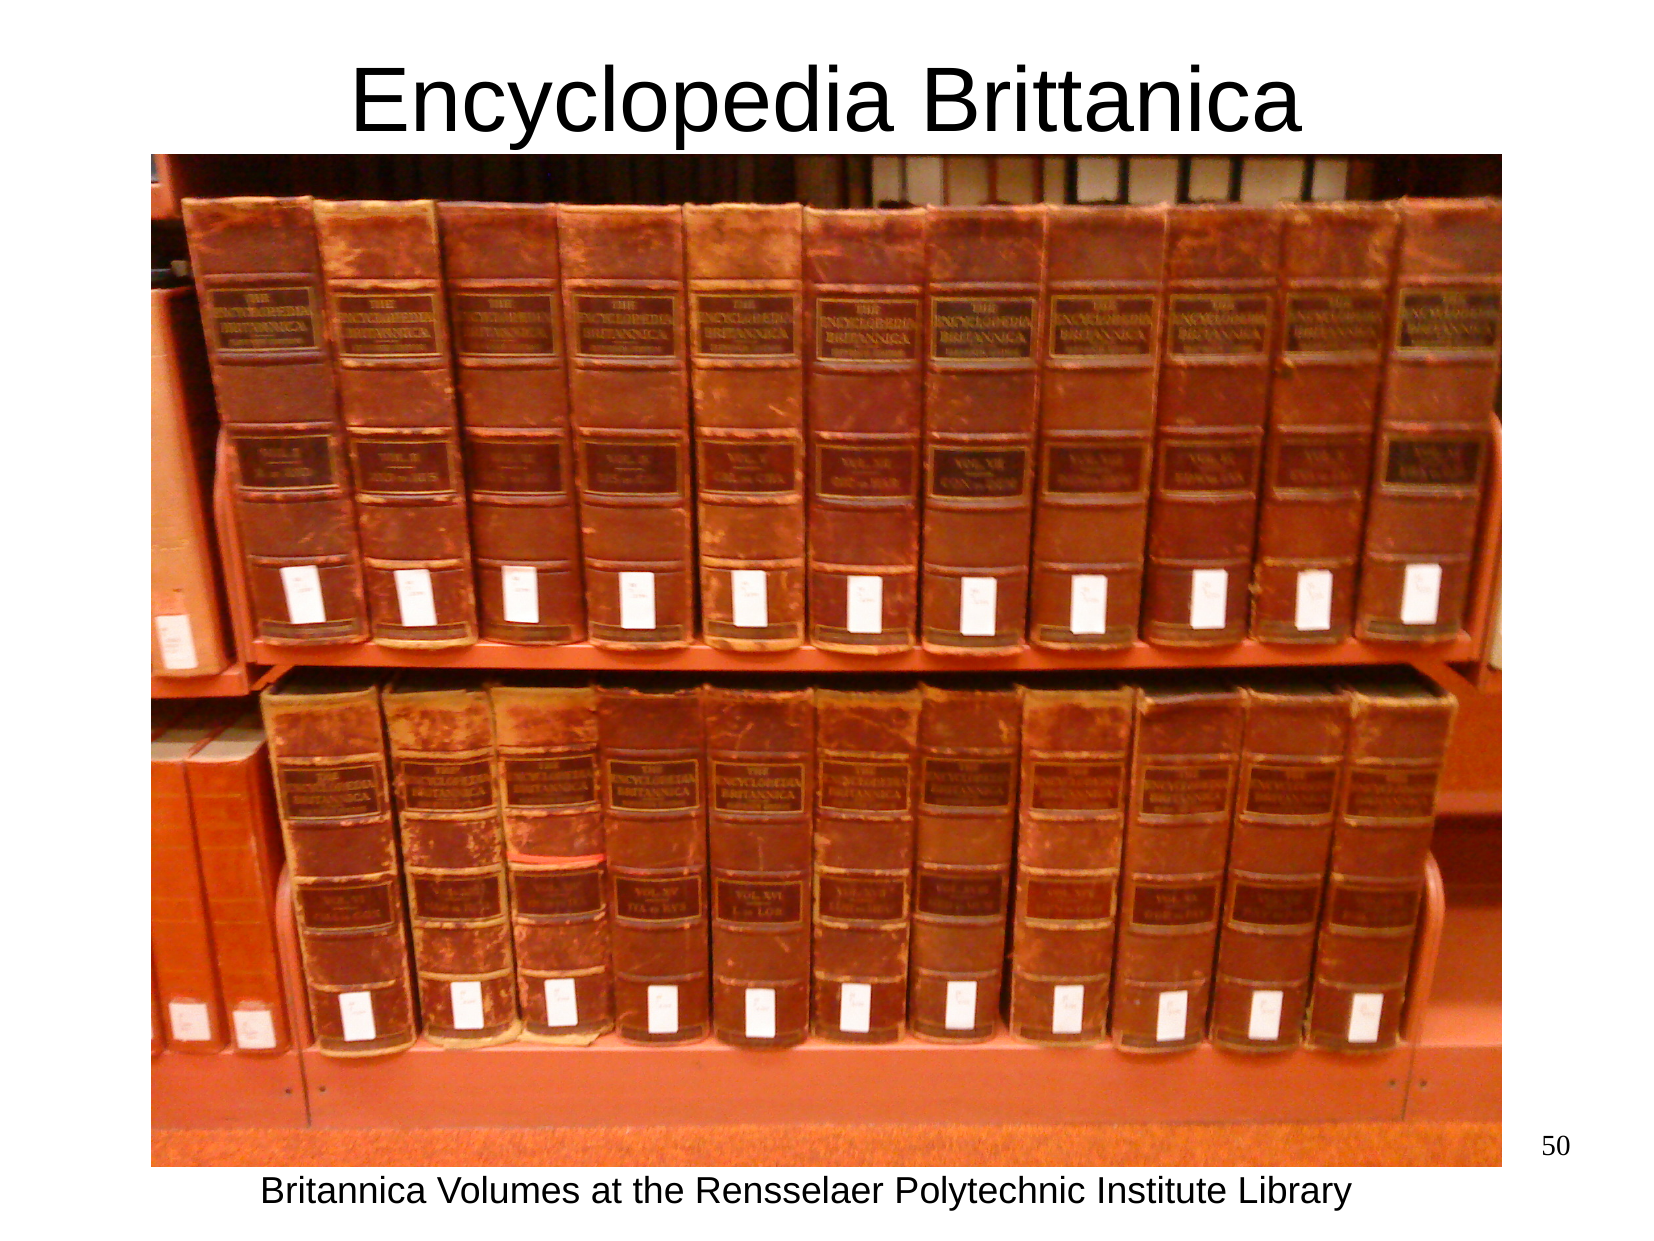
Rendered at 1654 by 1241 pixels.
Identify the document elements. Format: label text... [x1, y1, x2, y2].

title Encyclopedia Brittanica [82, 48, 1571, 152]
picture [151, 154, 1502, 1162]
text_box Britannica Volumes at the Rensselaer Polytechnic Institute Library [75, 1162, 1538, 1220]
